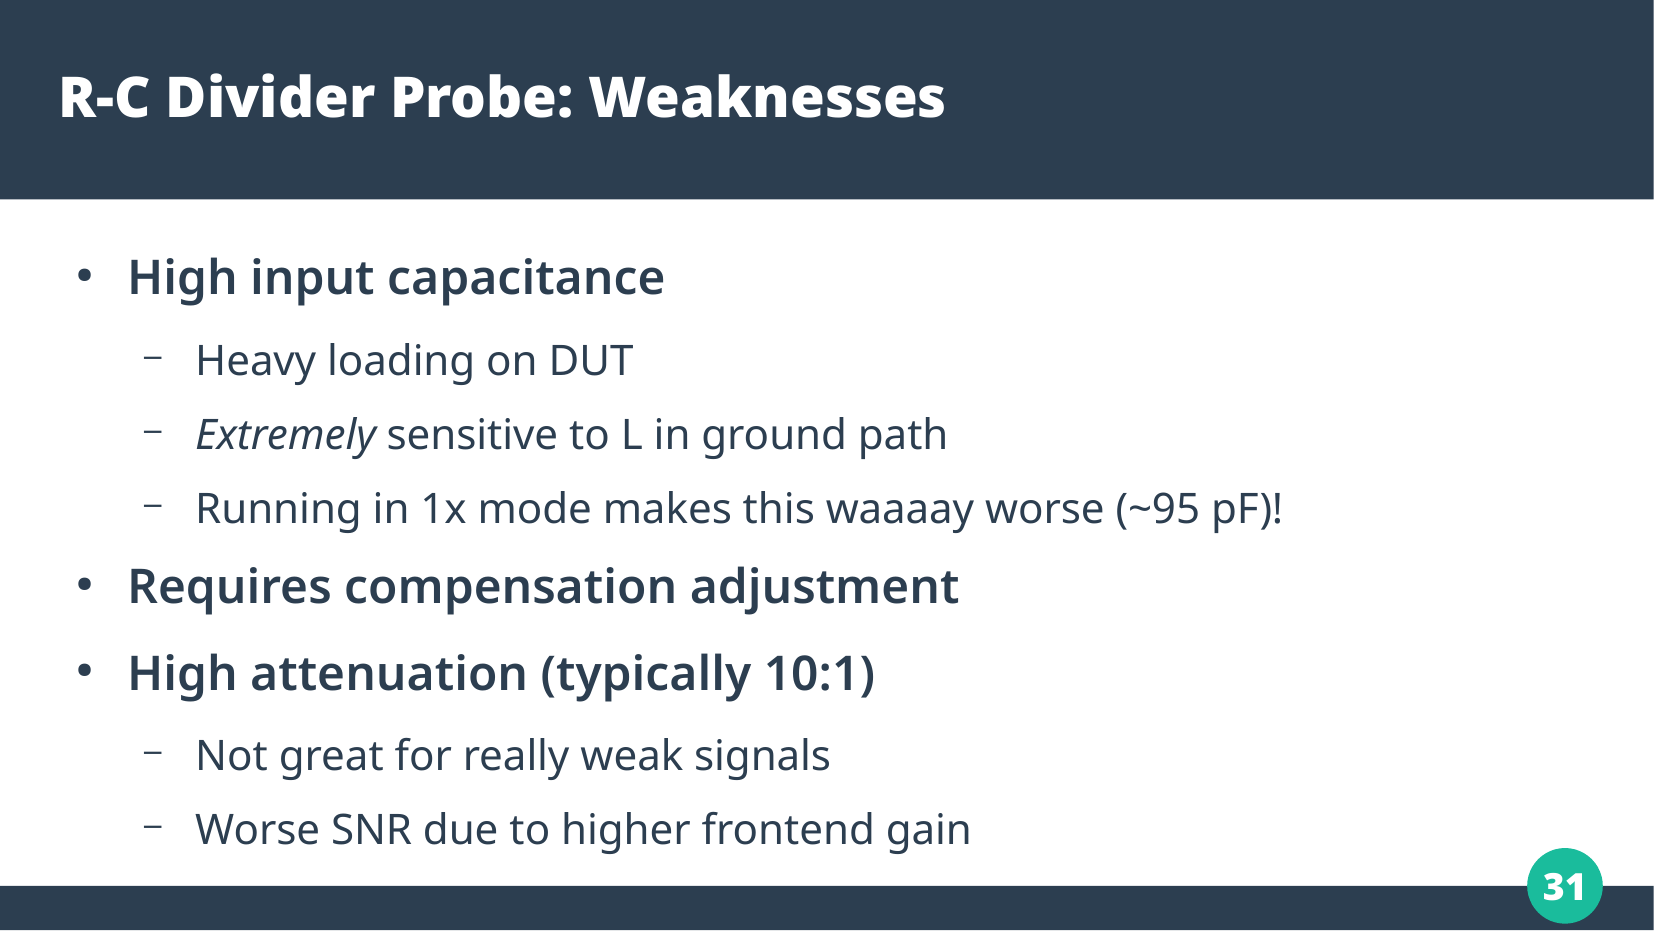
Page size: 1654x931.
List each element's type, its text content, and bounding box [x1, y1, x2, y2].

title R-C Divider Probe: Weaknesses [59, 37, 1595, 155]
list High input capacitance Heavy loading on DUT Extremely sensitive to L in ground path Running in 1x mode makes this waaaay worse (~95 pF)! Requires compensation adjustment High attenuation (typically 10:1) Not great for really weak signals Worse SNR due to higher frontend gain [59, 243, 1595, 864]
